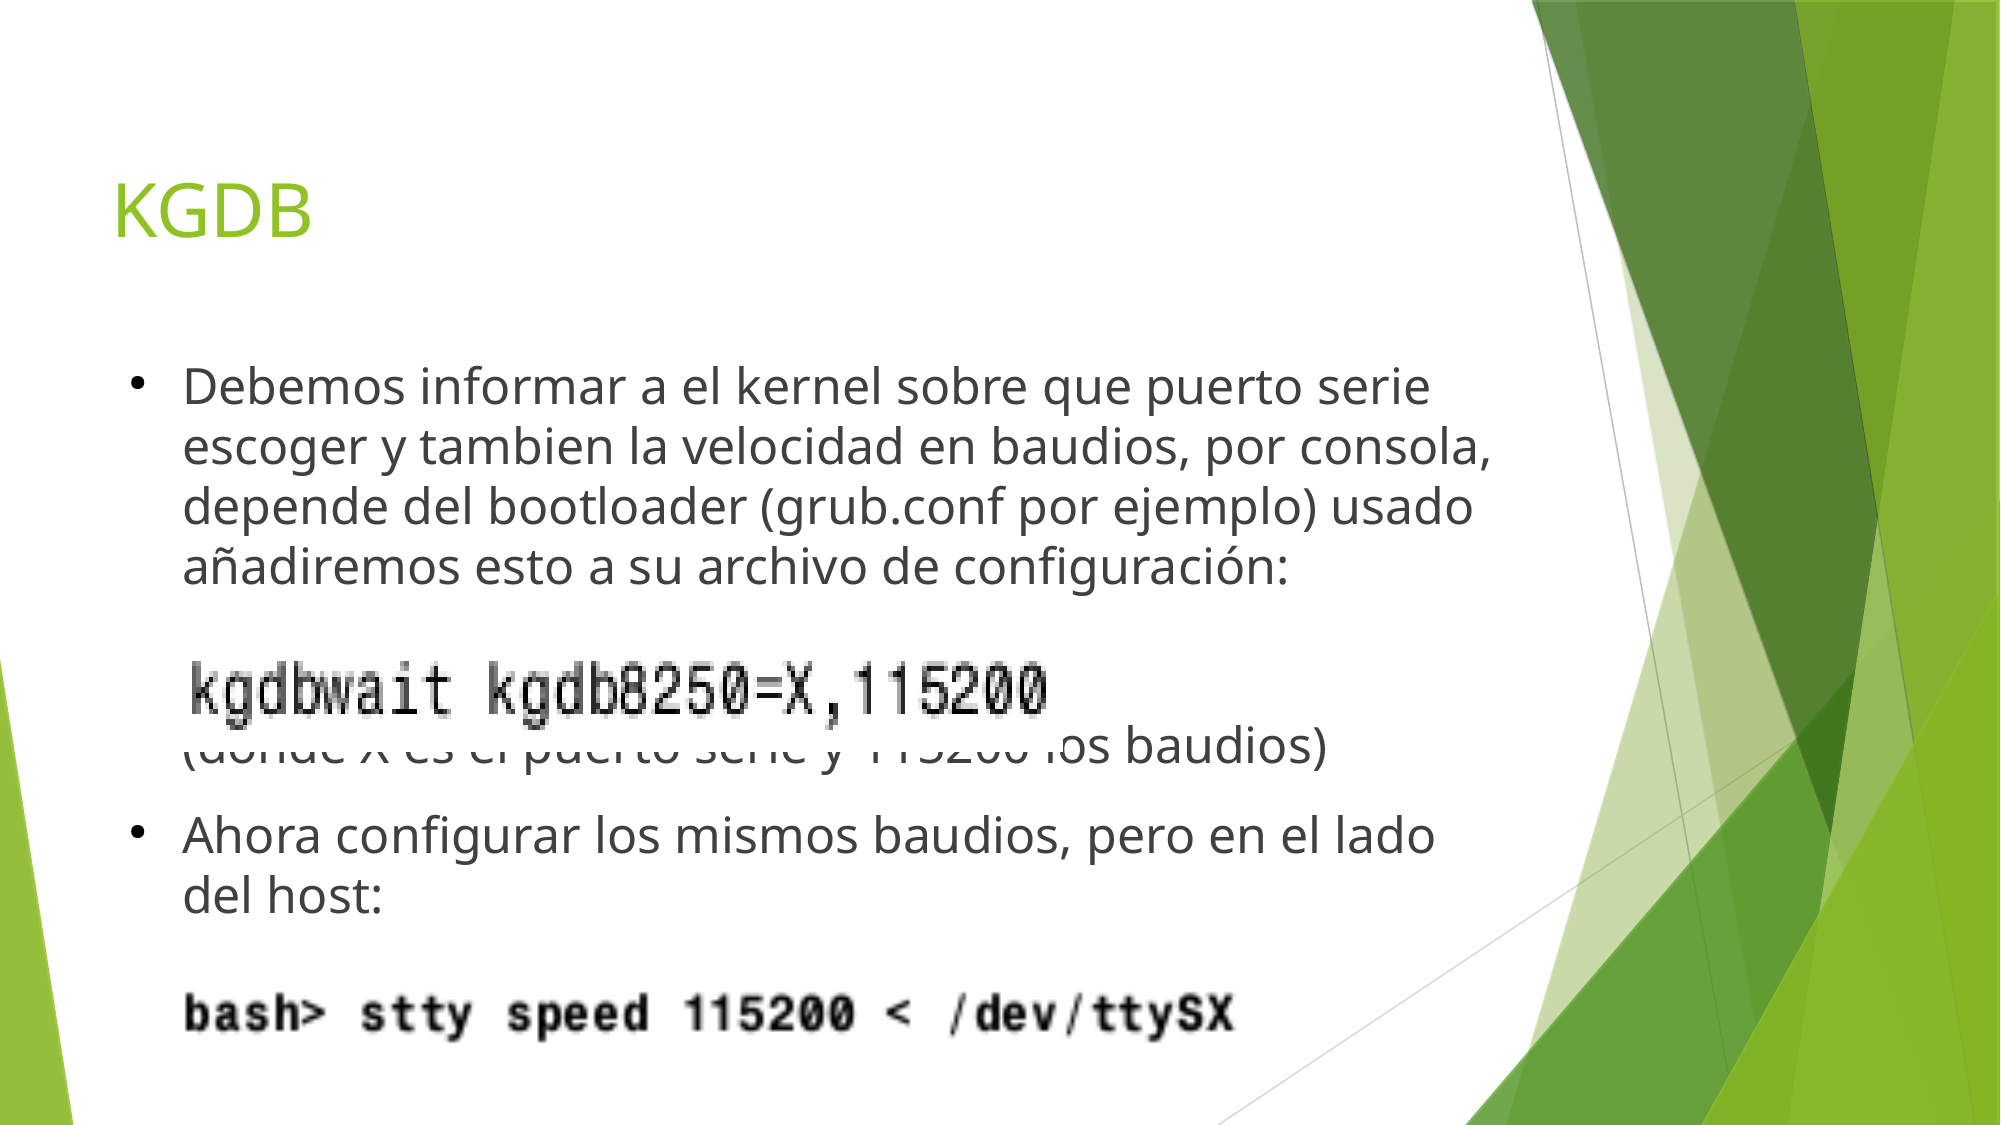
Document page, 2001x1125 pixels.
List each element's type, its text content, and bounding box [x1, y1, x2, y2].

picture [180, 645, 1063, 752]
title KGDB [111, 99, 1522, 317]
picture [180, 968, 1252, 1062]
list Debemos informar a el kernel sobre que puerto serie escoger y tambien la velocidad en baudios, por consola, depende del bootloader (grub.conf por ejemplo) usado añadiremos esto a su archivo de configuración: (donde X es el puerto serie y 115200 los baudios) Ahora configurar los mismos baudios, pero en el lado del host: [111, 354, 1522, 992]
